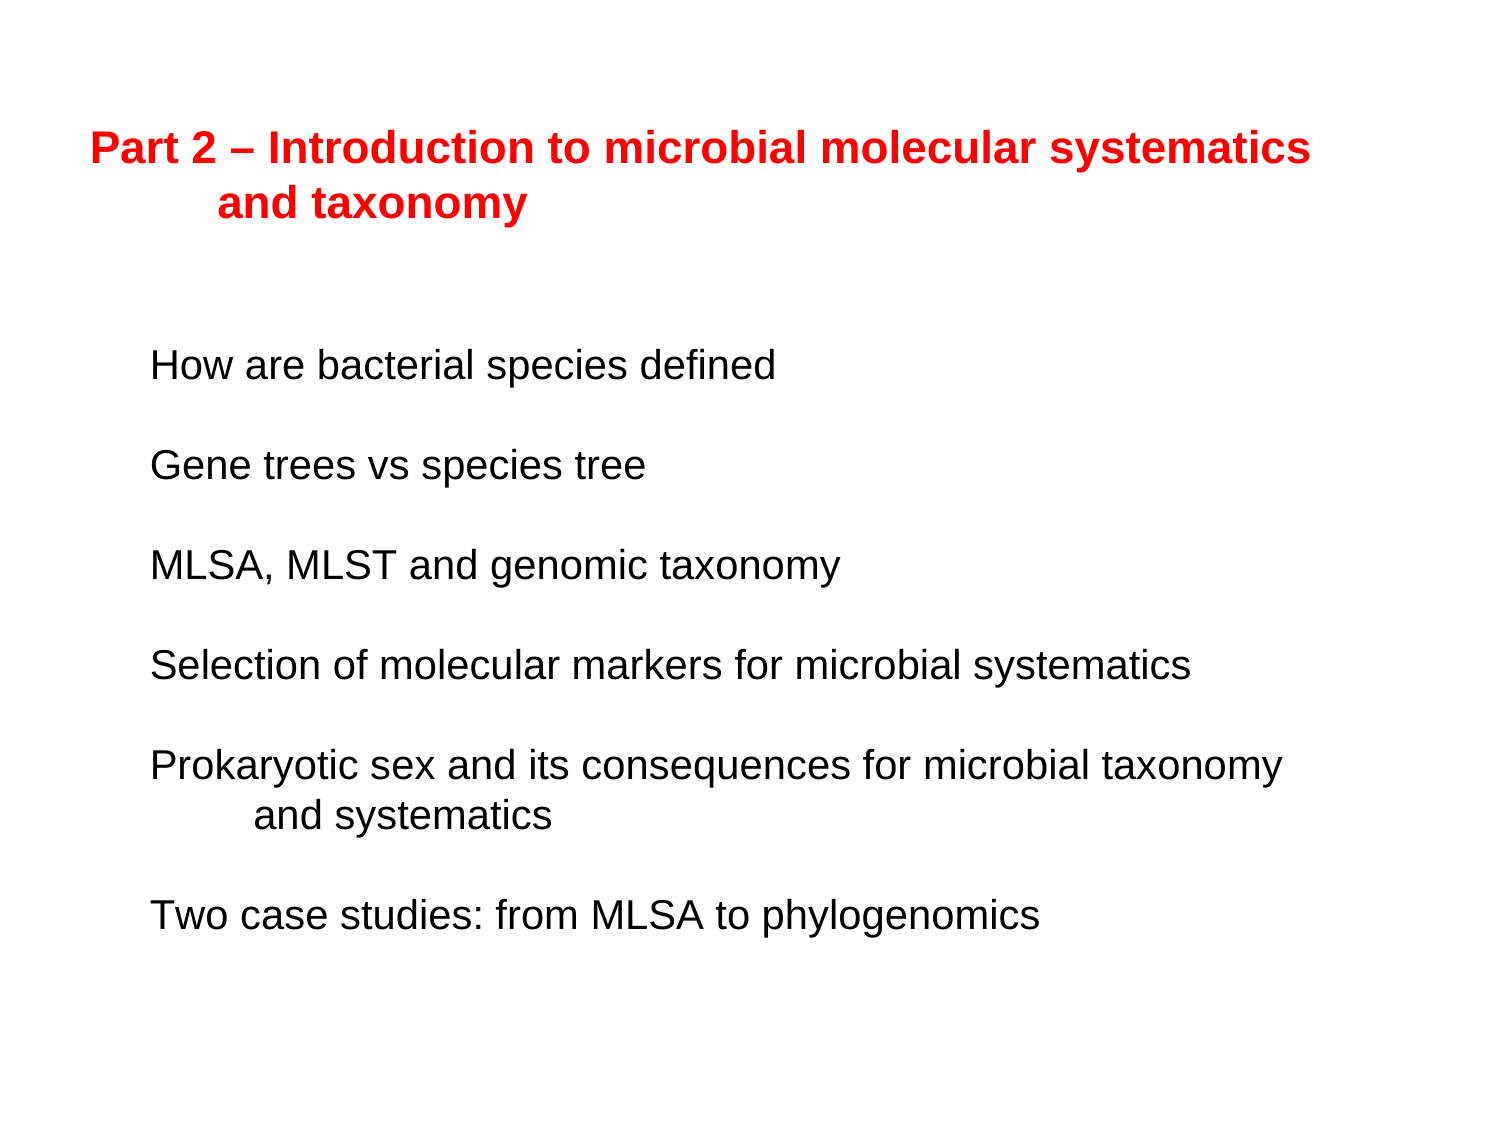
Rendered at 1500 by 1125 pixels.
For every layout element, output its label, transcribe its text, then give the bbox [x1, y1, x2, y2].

text_box How are bacterial species defined Gene trees vs species tree MLSA, MLST and genomic taxonomy Selection of molecular markers for microbial systematics Prokaryotic sex and its consequences for microbial taxonomy and systematics Two case studies: from MLSA to phylogenomics [135, 329, 1363, 1096]
text_box Part 2 – Introduction to microbial molecular systematics and taxonomy [75, 110, 1500, 236]
